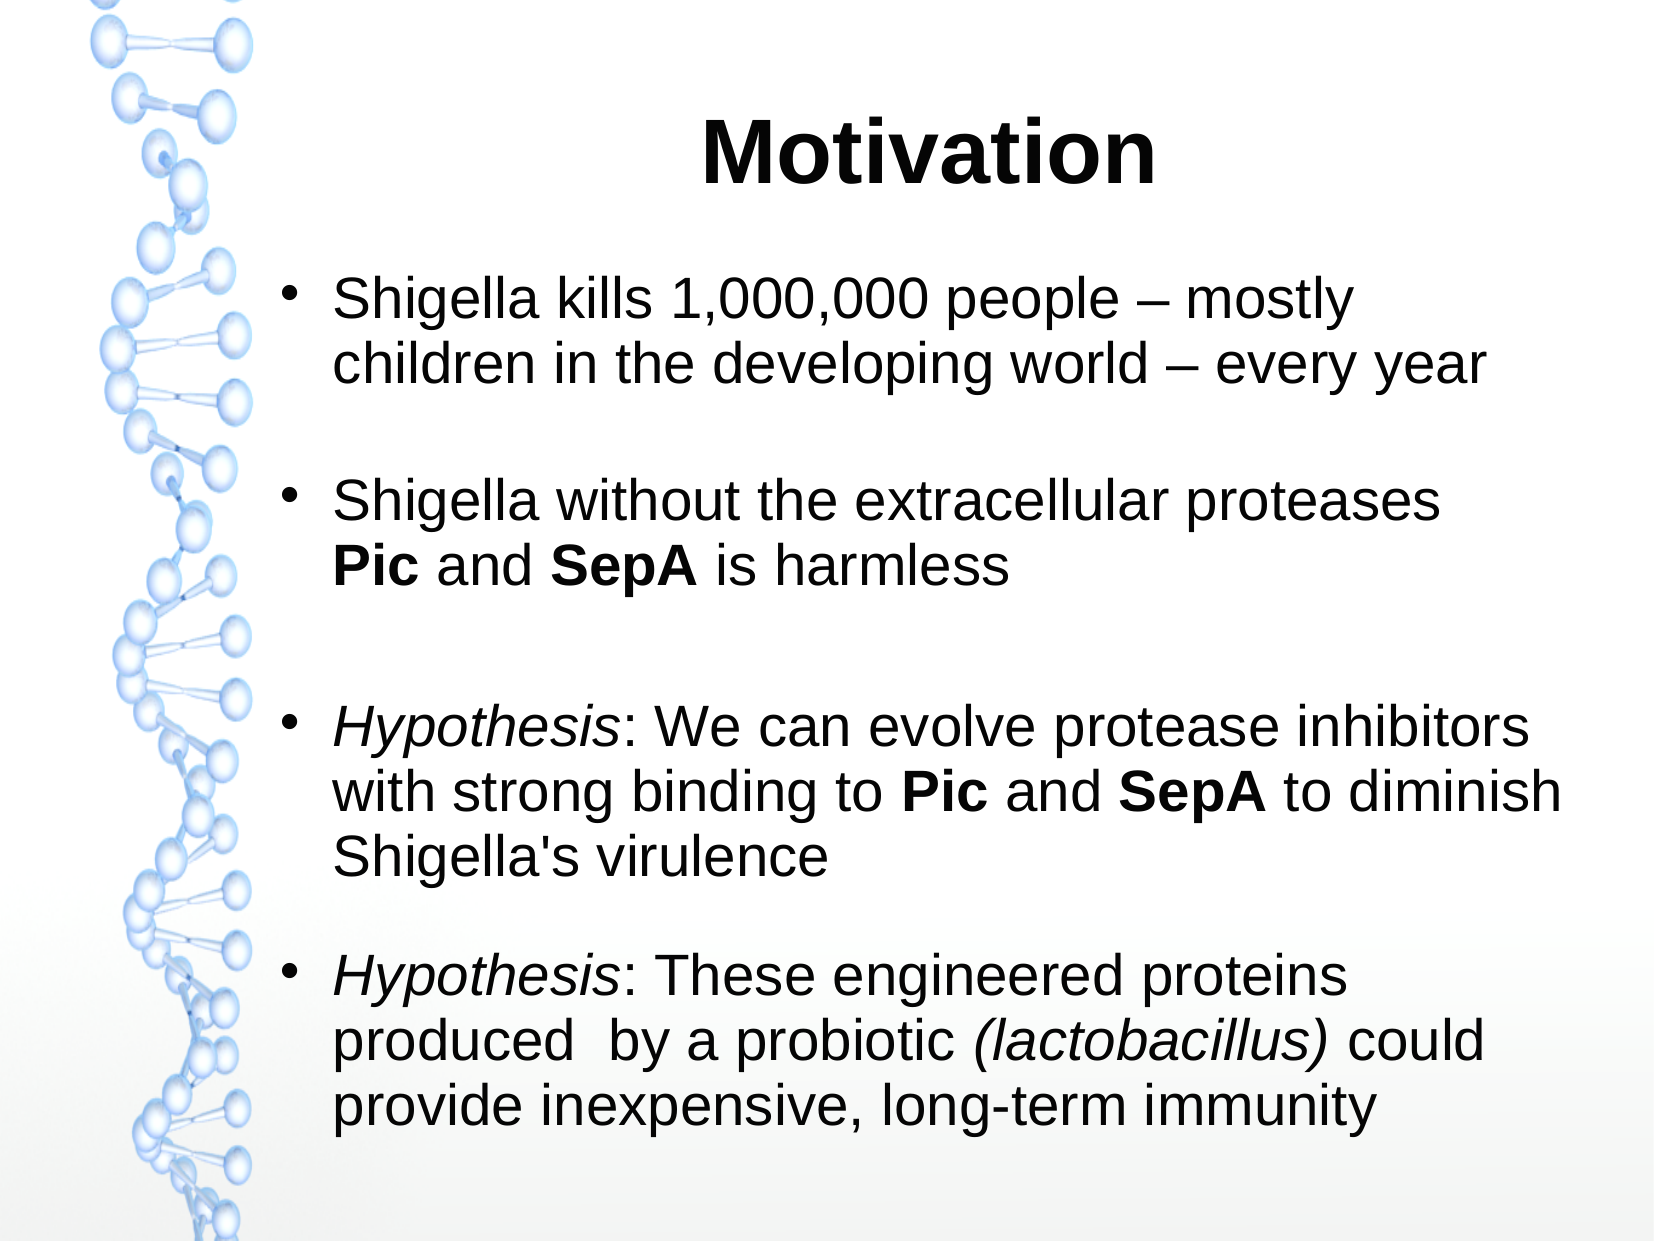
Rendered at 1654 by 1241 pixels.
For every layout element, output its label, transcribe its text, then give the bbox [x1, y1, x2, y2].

text_box Motivation [265, 47, 1595, 252]
text_box Shigella kills 1,000,000 people – mostly children in the developing world – every year Shigella without the extracellular proteases Pic and SepA is harmless Hypothesis: We can evolve protease inhibitors with strong binding to Pic and SepA to diminish Shigella's virulence Hypothesis: These engineered proteins produced by a probiotic (lactobacillus) could provide inexpensive, long-term immunity [262, 262, 1576, 1163]
picture [0, 0, 1654, 1241]
